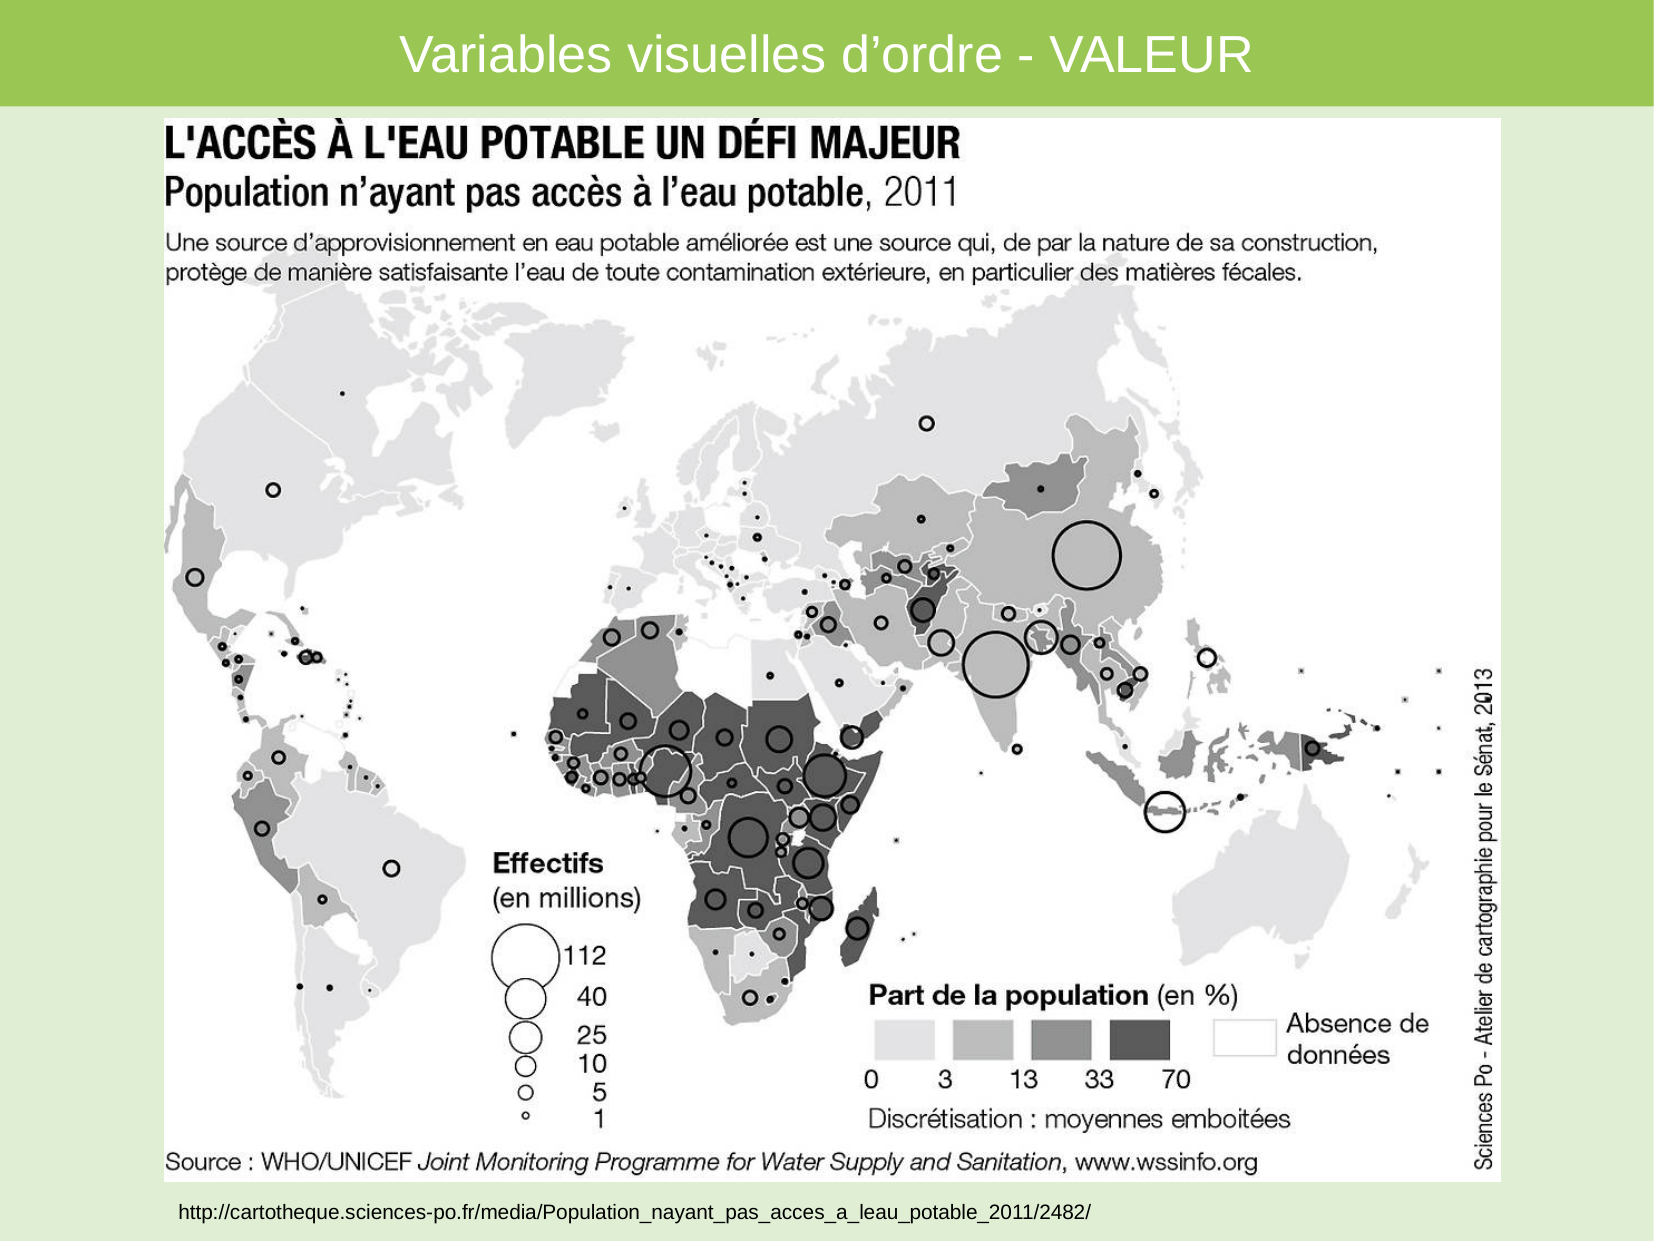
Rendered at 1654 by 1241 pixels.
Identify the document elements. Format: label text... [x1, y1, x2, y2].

picture [164, 118, 1501, 1182]
text_box http://cartotheque.sciences-po.fr/media/Population_nayant_pas_acces_a_leau_potable_2011/2482/ [163, 1192, 1589, 1236]
title Variables visuelles d’ordre - VALEUR [82, 19, 1571, 89]
